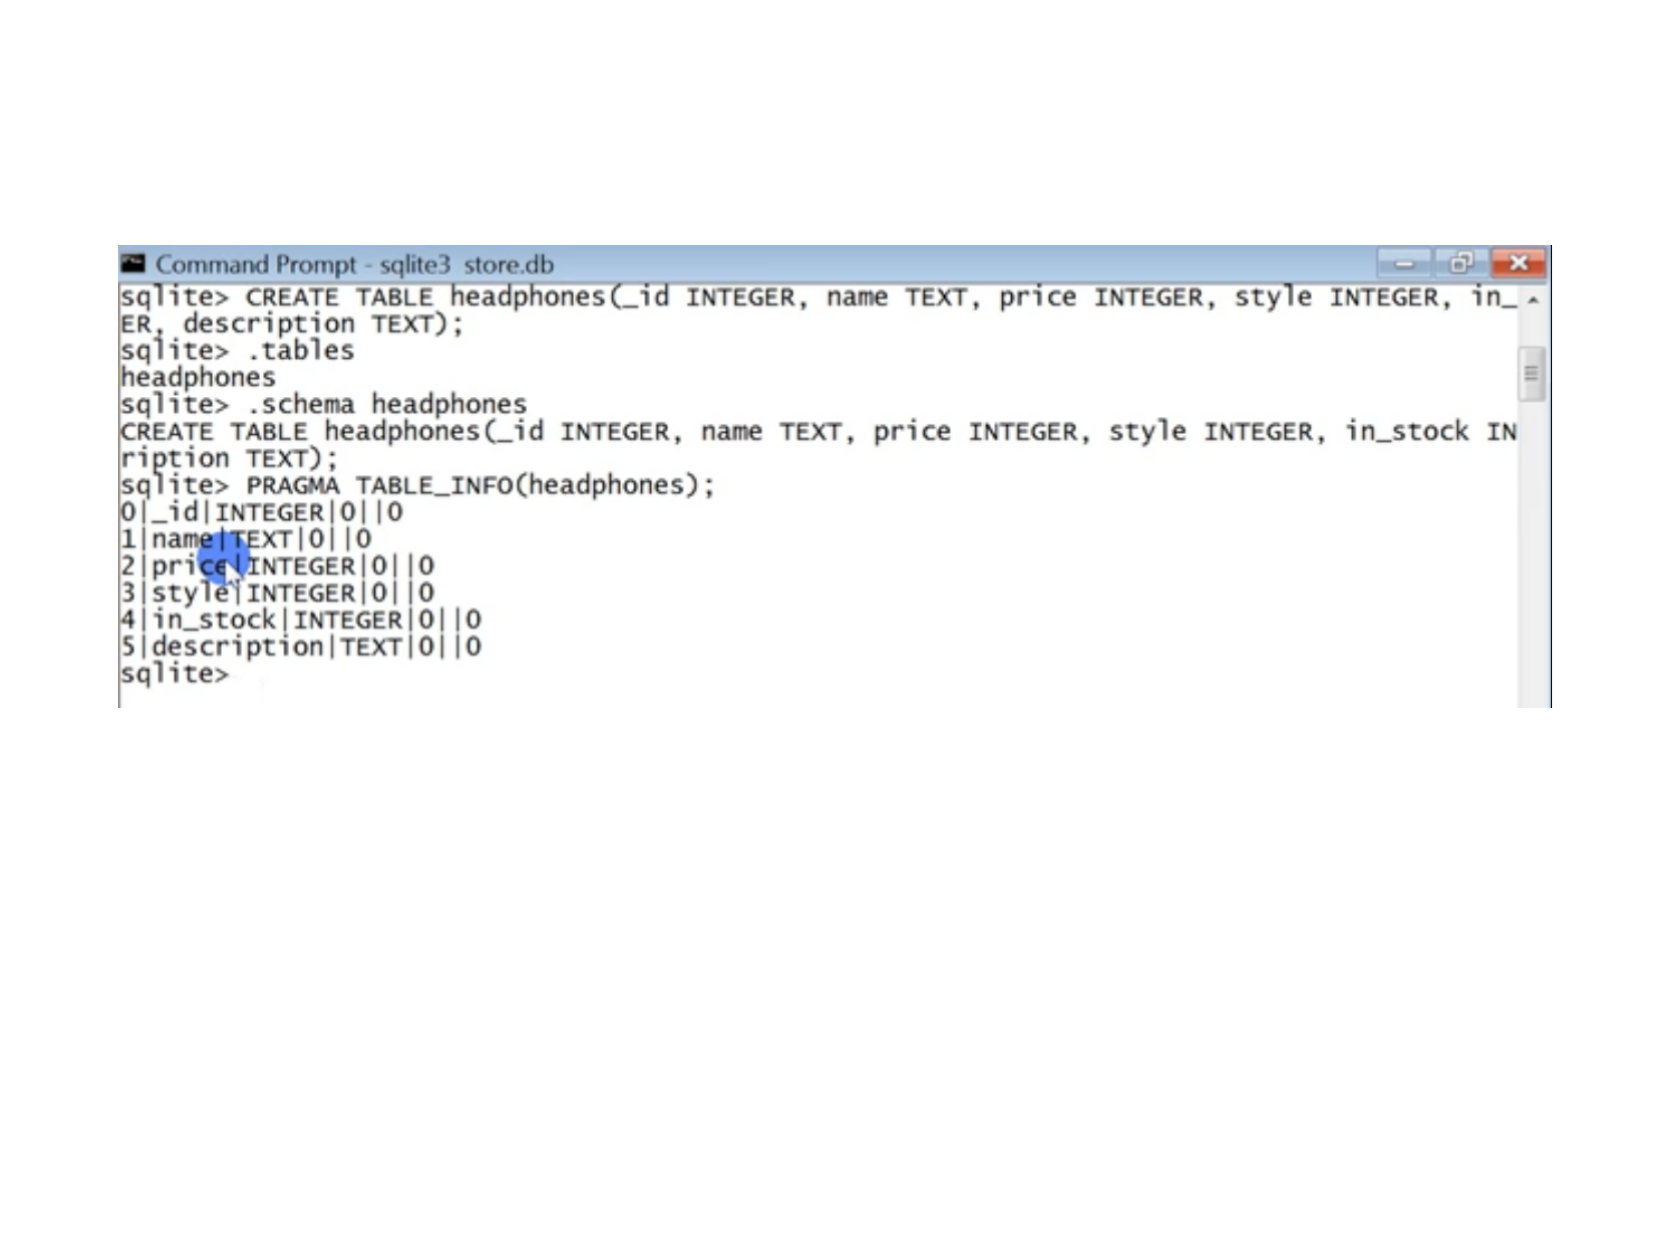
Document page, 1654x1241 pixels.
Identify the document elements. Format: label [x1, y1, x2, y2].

picture [118, 245, 1561, 709]
